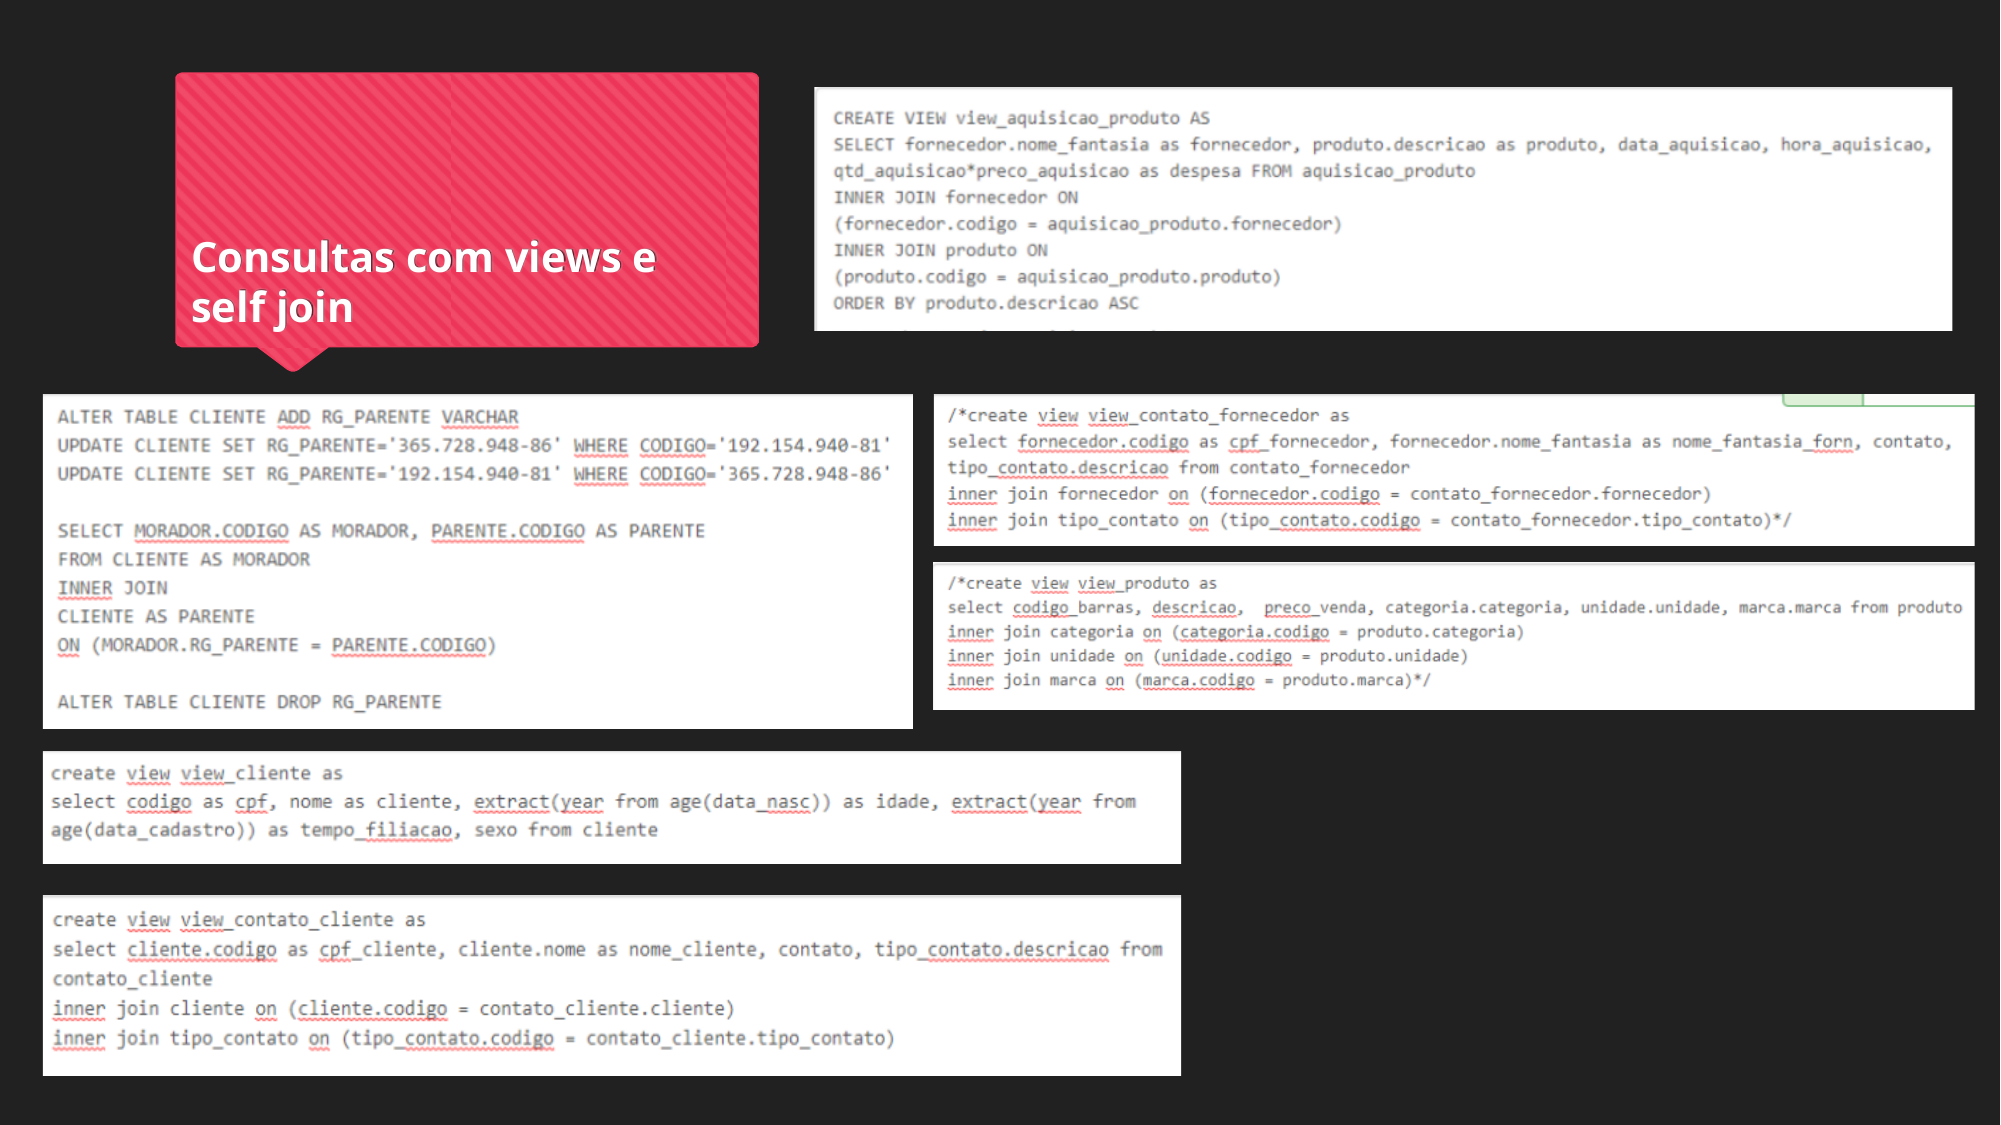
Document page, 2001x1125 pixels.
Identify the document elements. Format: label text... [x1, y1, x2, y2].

picture [177, 339, 757, 370]
picture [933, 394, 1975, 546]
title Consultas com views e self join [176, 73, 758, 339]
picture [42, 895, 1182, 1076]
picture [933, 562, 1975, 710]
picture [42, 394, 913, 729]
picture [814, 87, 1953, 331]
picture [42, 751, 1182, 864]
